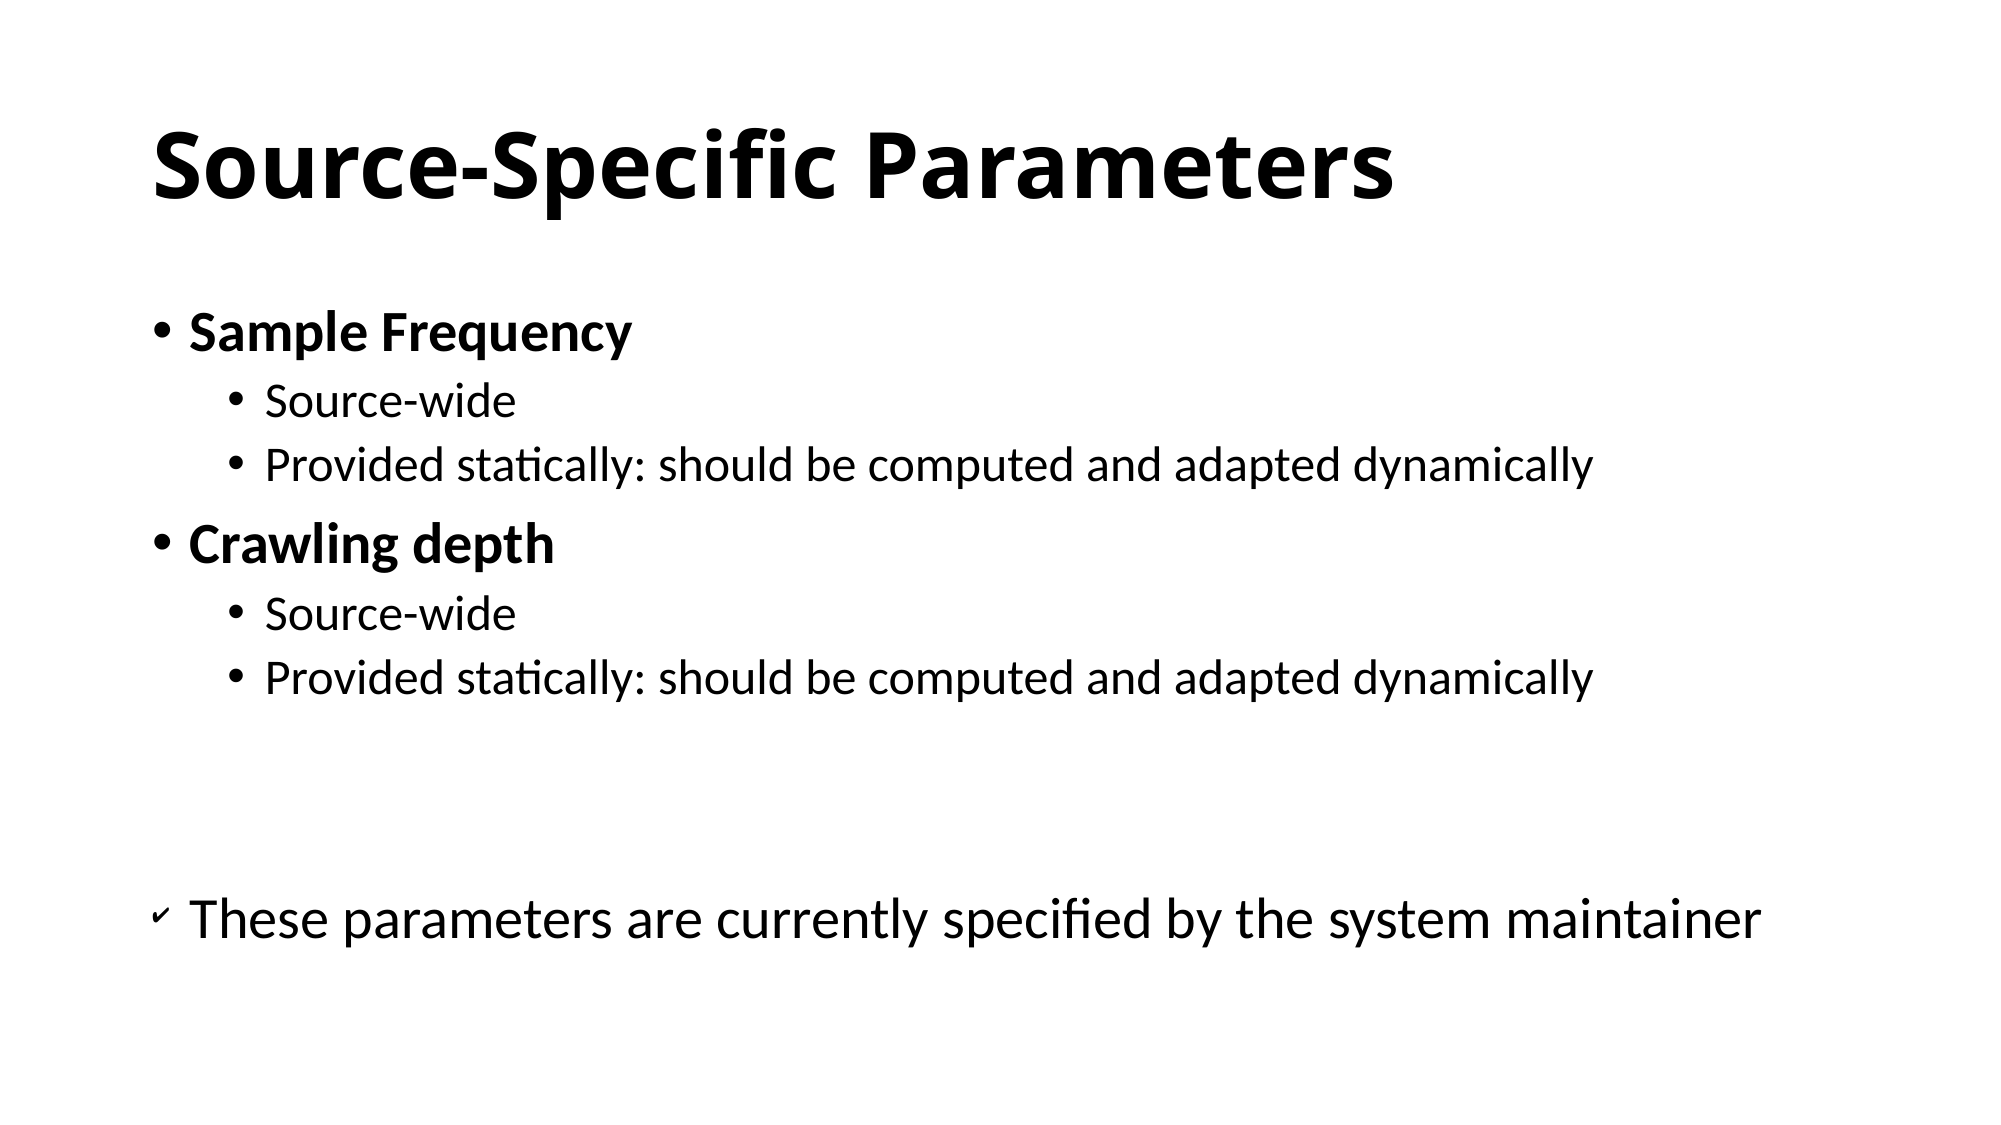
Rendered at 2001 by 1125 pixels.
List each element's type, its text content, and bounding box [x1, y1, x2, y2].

list Sample Frequency Source-wide Provided statically: should be computed and adapted dynamically Crawling depth Source-wide Provided statically: should be computed and adapted dynamically These parameters are currently specified by the system maintainer [137, 293, 1863, 1067]
title Source-Specific Parameters [137, 59, 1863, 278]
